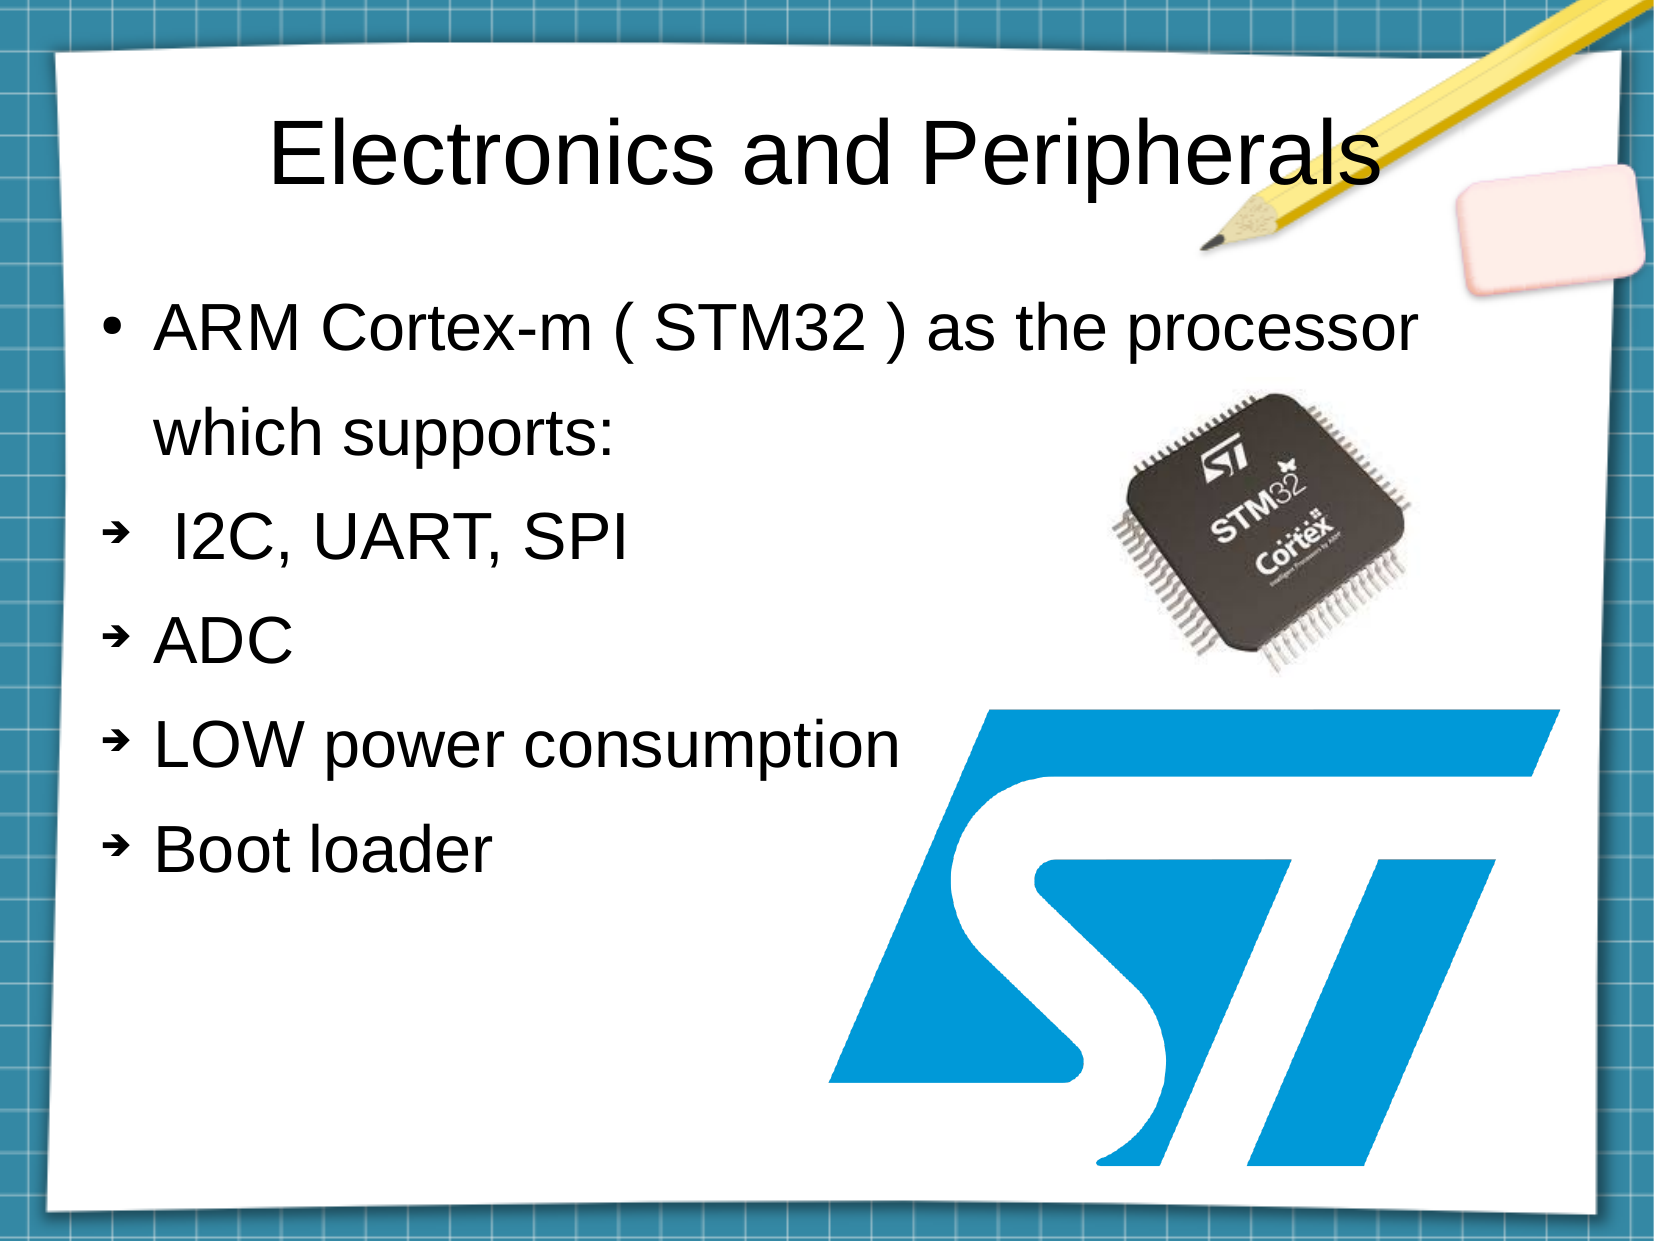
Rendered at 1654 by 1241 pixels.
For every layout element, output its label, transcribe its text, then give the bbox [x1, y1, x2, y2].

title Electronics and Peripherals [82, 49, 1571, 257]
list ARM Cortex-m ( STM32 ) as the processor which supports: I2C, UART, SPI ADC LOW power consumption Boot loader [82, 290, 1571, 1010]
picture [0, 0, 1654, 1241]
